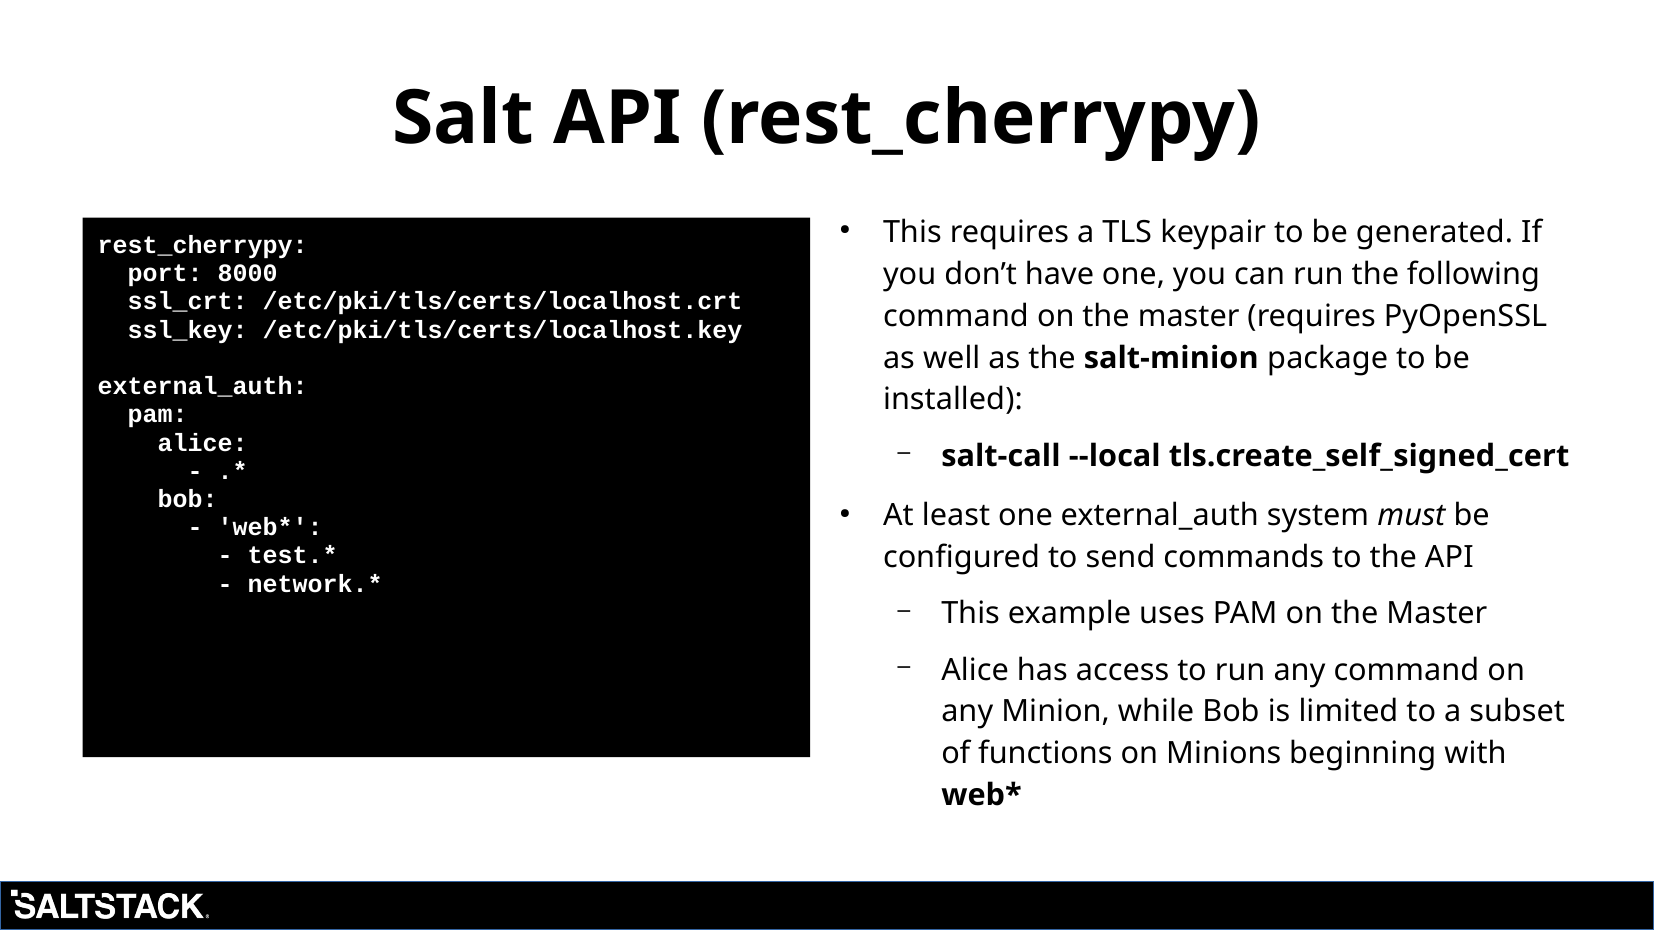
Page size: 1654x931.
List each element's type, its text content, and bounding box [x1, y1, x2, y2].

text_box [209, 881, 1654, 930]
title Salt API (rest_cherrypy) [82, 37, 1571, 193]
text_box [0, 881, 11, 930]
list This requires a TLS keypair to be generated. If you don’t have one, you can run the following command on the master (requires PyOpenSSL as well as the salt-minion package to be installed): salt-call --local tls.create_self_signed_cert At least one external_auth system must be configured to send commands to the API This example uses PAM on the Master Alice has access to run any command on any Minion, while Bob is limited to a subset of functions on Minions beginning with web* [825, 210, 1572, 848]
list rest_cherrypy: port: 8000 ssl_crt: /etc/pki/tls/certs/localhost.crt ssl_key: /etc/pki/tls/certs/localhost.key external_auth: pam: alice: - .* bob: - 'web*': - test.* - network.* [82, 217, 811, 758]
picture [11, 873, 209, 931]
